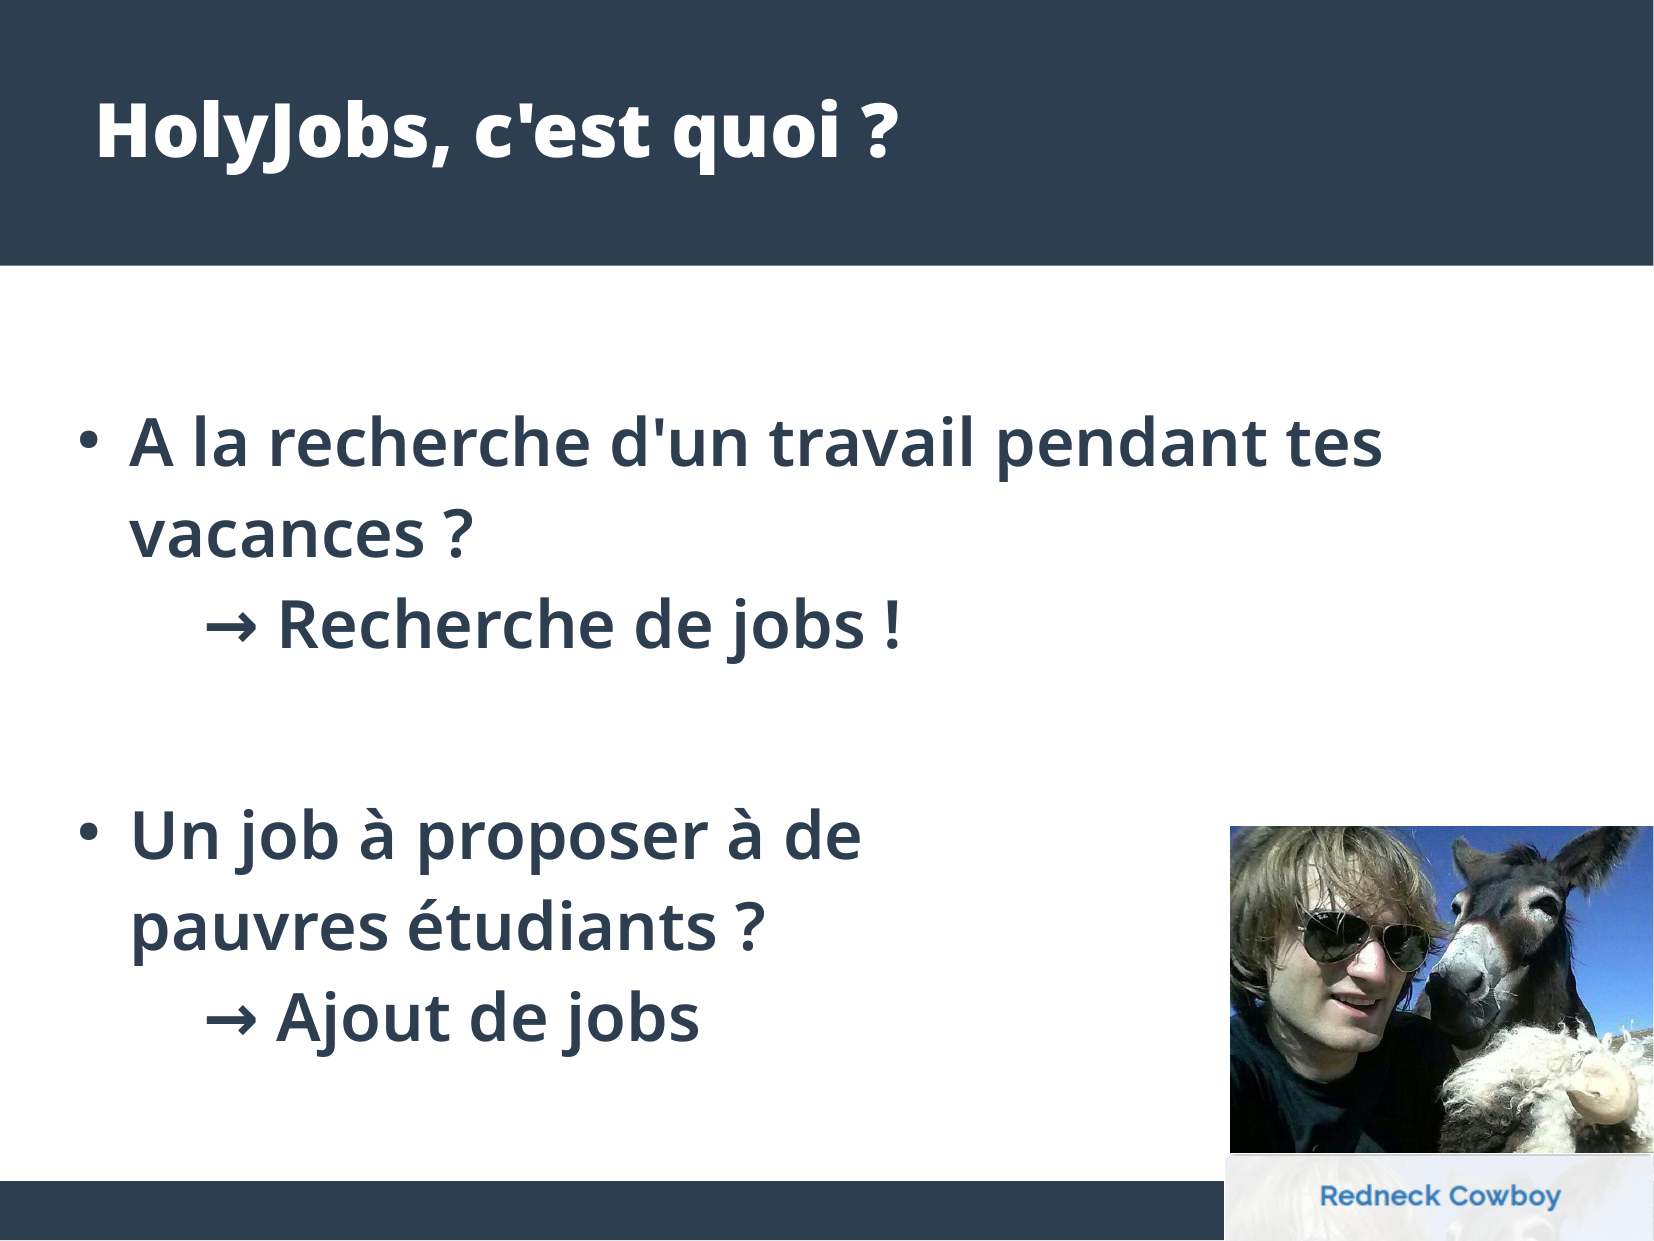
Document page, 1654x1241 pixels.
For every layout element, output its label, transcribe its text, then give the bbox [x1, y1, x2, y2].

list A la recherche d'un travail pendant tes vacances ? → Recherche de jobs ! Un job à proposer à de pauvres étudiants ? → Ajout de jobs [59, 395, 1595, 1223]
title HolyJobs, c'est quoi ? [59, 49, 1595, 207]
picture [1224, 826, 1654, 1241]
